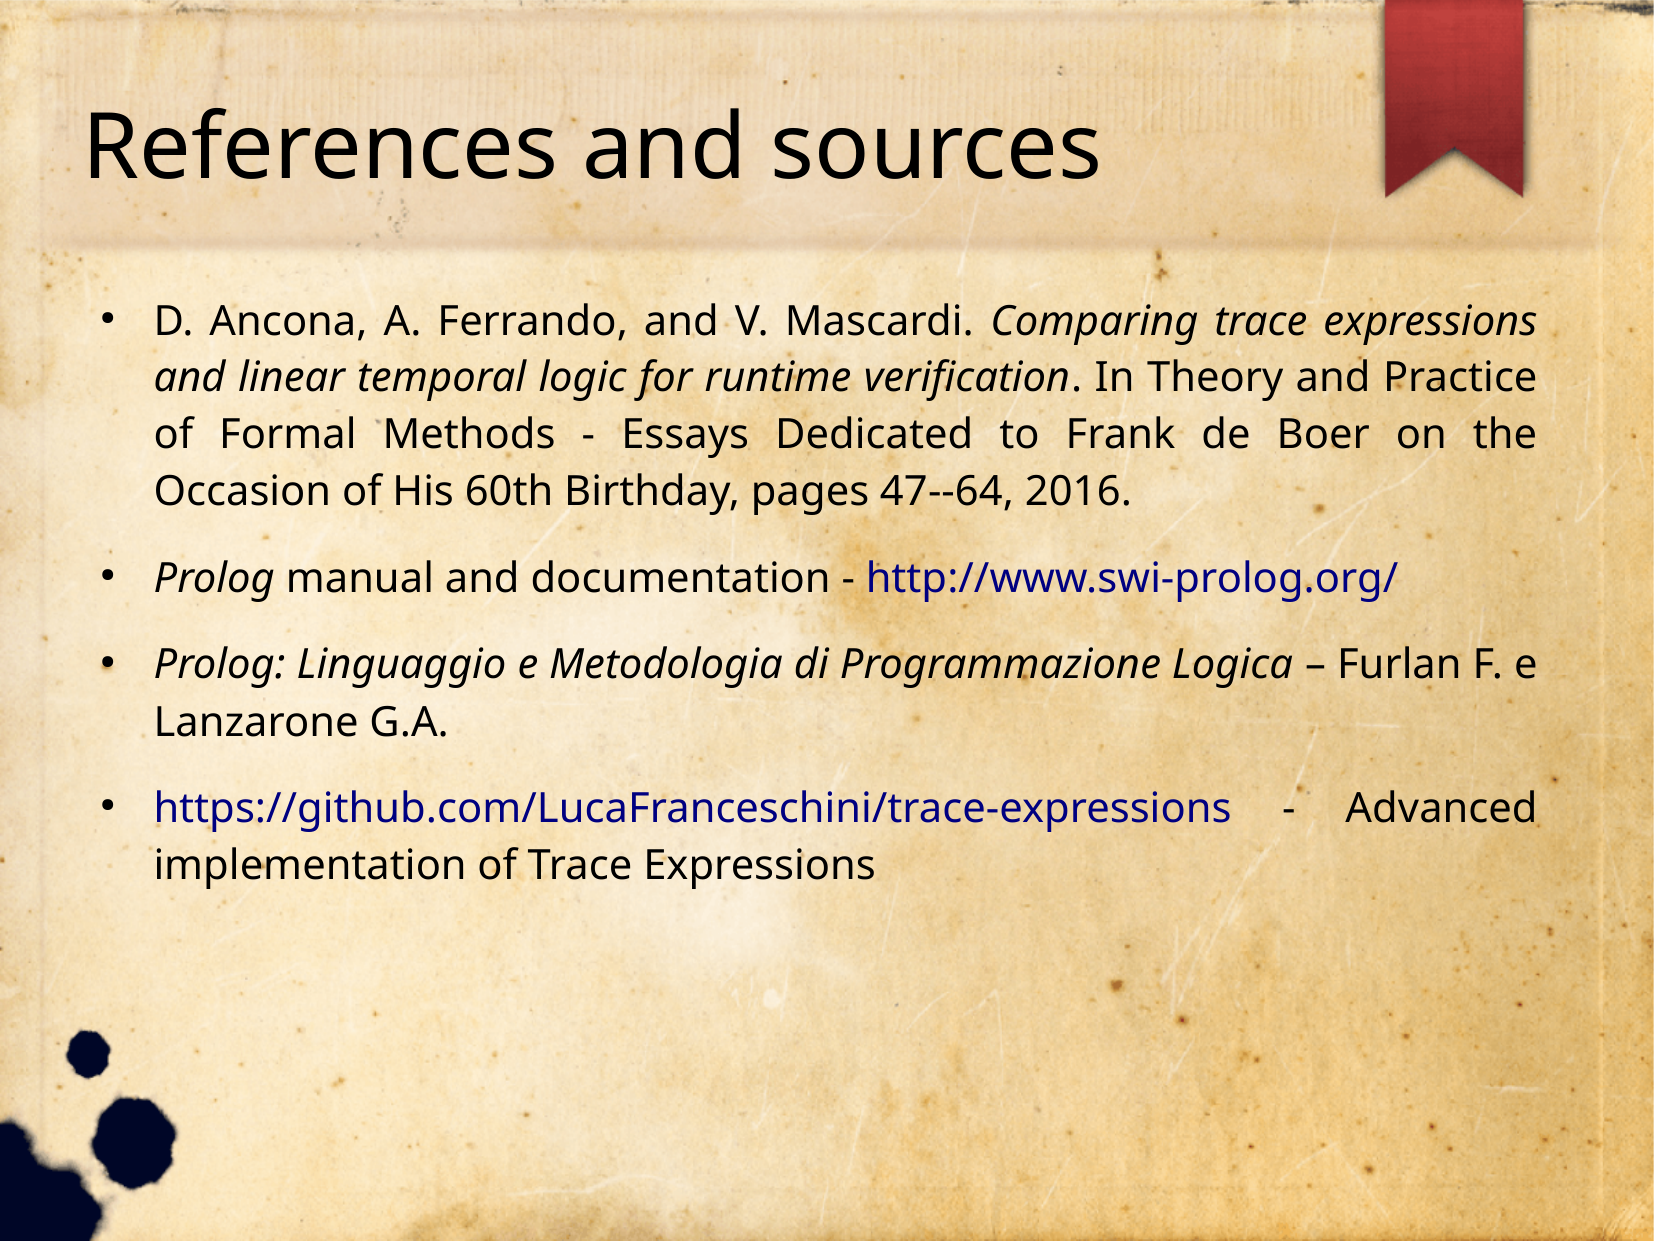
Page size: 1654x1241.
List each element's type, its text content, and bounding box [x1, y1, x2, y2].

picture [0, 0, 1654, 1241]
title References and sources [82, 49, 1347, 237]
list D. Ancona, A. Ferrando, and V. Mascardi. Comparing trace expressions and linear temporal logic for runtime verification. In Theory and Practice of Formal Methods - Essays Dedicated to Frank de Boer on the Occasion of His 60th Birthday, pages 47--64, 2016. Prolog manual and documentation - http://www.swi-prolog.org/ Prolog: Linguaggio e Metodologia di Programmazione Logica – Furlan F. e Lanzarone G.A. https://github.com/LucaFranceschini/trace-expressions - Advanced implementation of Trace Expressions [82, 290, 1538, 1010]
